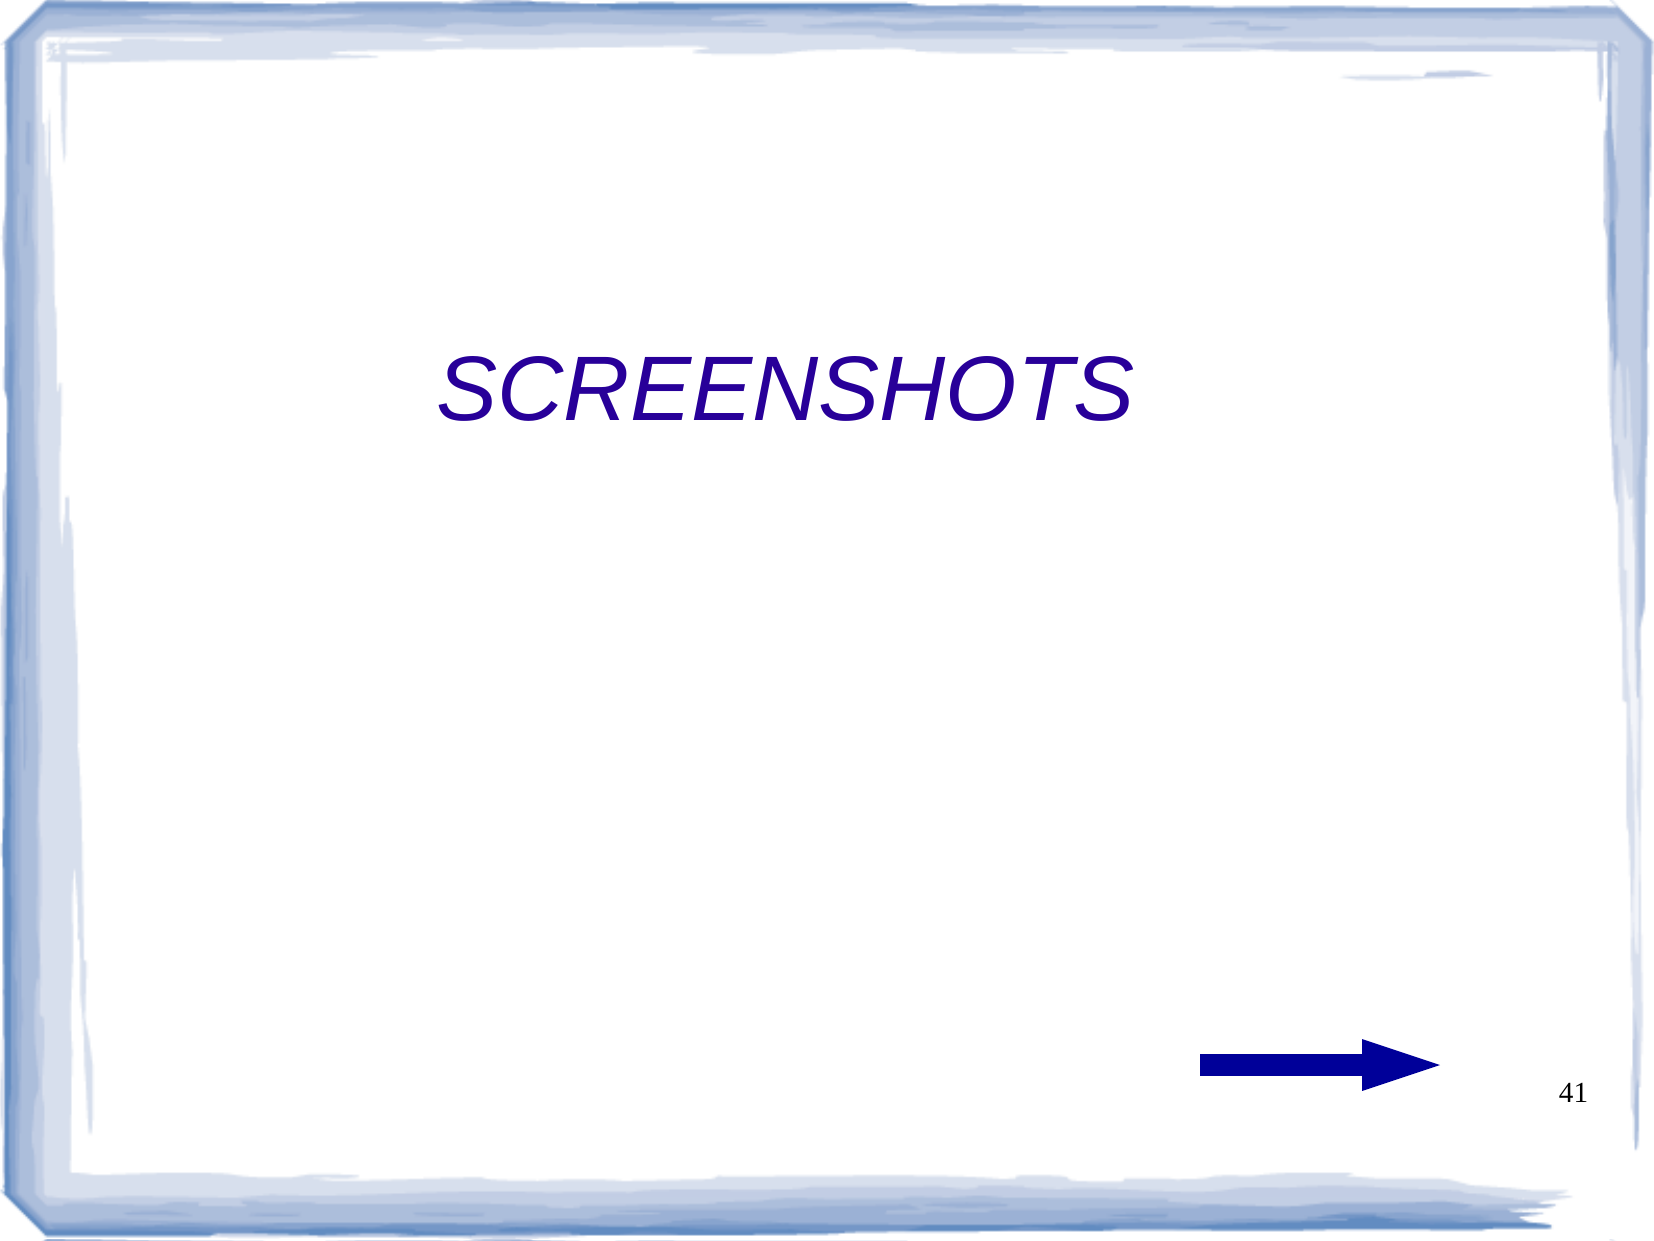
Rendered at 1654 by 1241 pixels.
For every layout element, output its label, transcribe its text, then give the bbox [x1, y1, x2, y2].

title SCREENSHOTS [41, 285, 1531, 493]
picture [0, 0, 1654, 1241]
